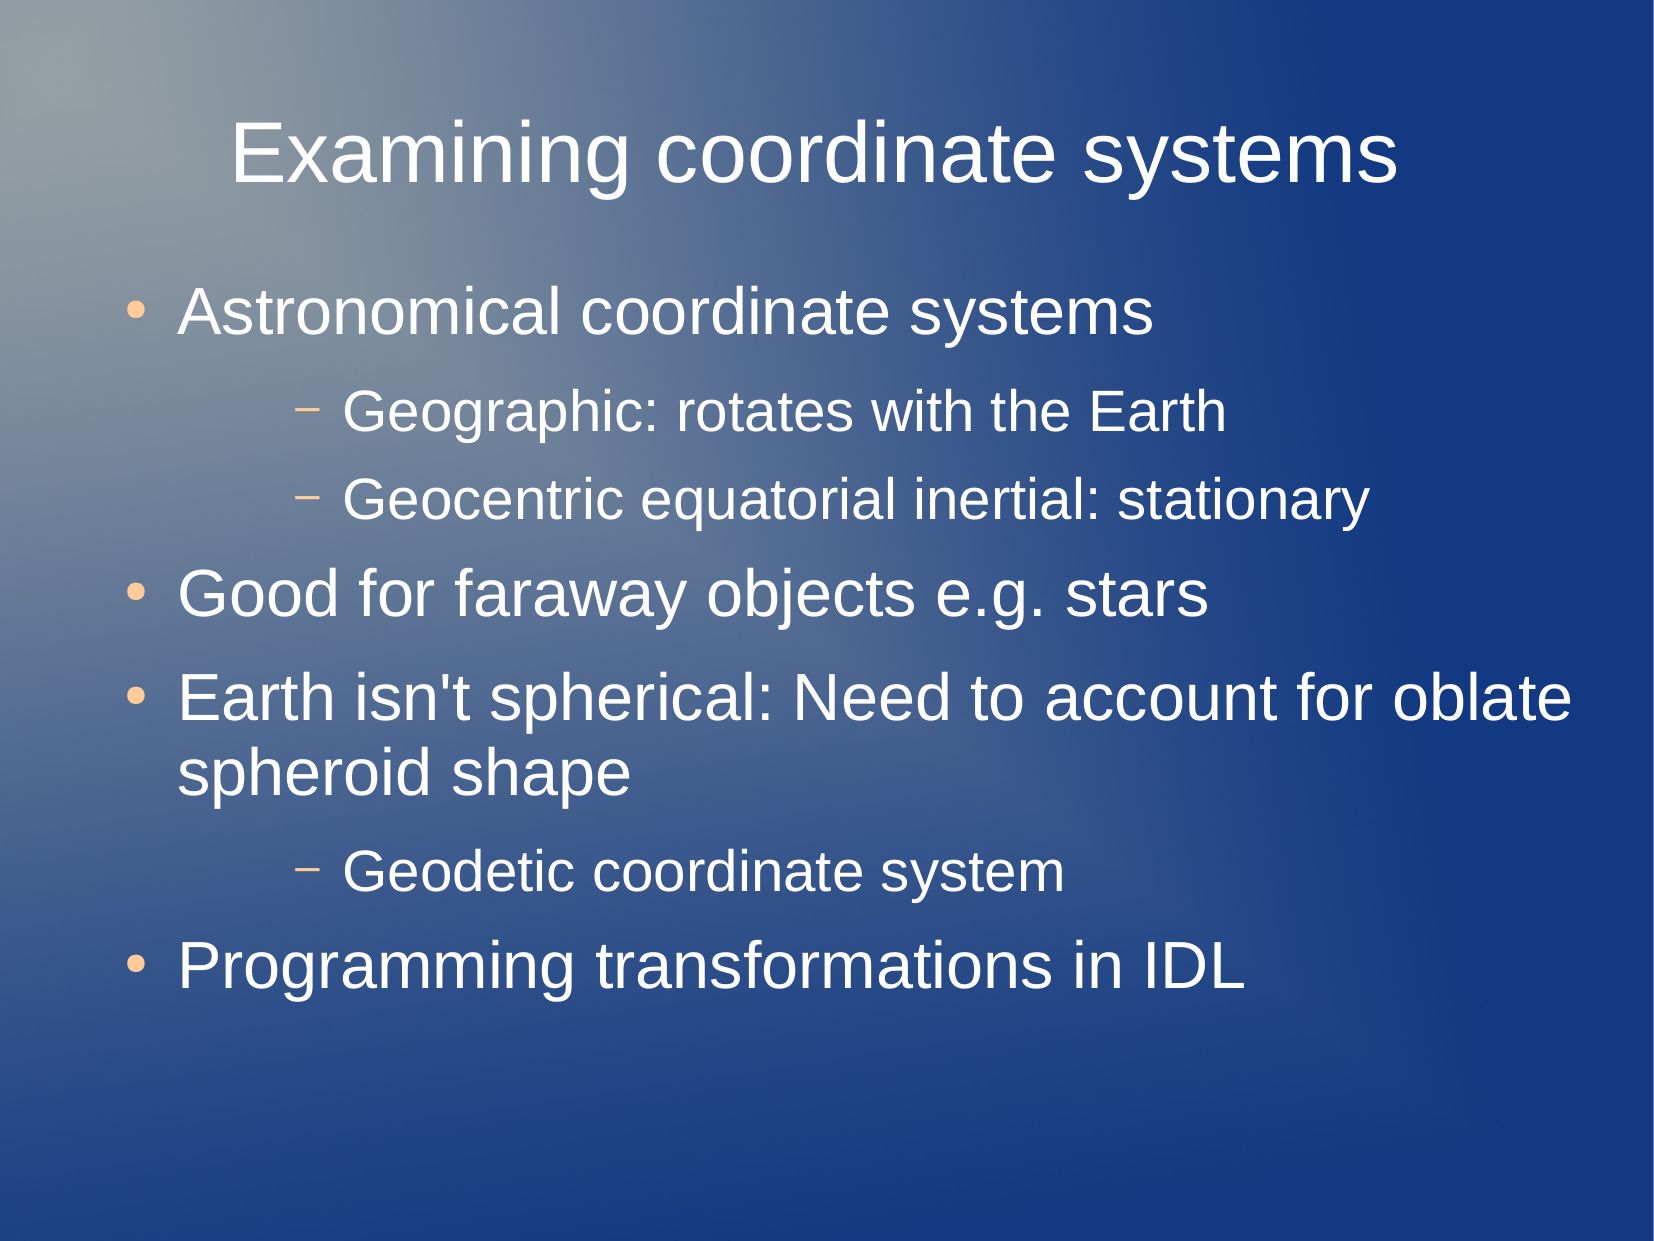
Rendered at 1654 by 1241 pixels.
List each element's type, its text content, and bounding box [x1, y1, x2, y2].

picture [0, 0, 1654, 1241]
title Examining coordinate systems [82, 49, 1571, 257]
list Astronomical coordinate systems Geographic: rotates with the Earth Geocentric equatorial inertial: stationary Good for faraway objects e.g. stars Earth isn't spherical: Need to account for oblate spheroid shape Geodetic coordinate system Programming transformations in IDL [106, 274, 1595, 1093]
